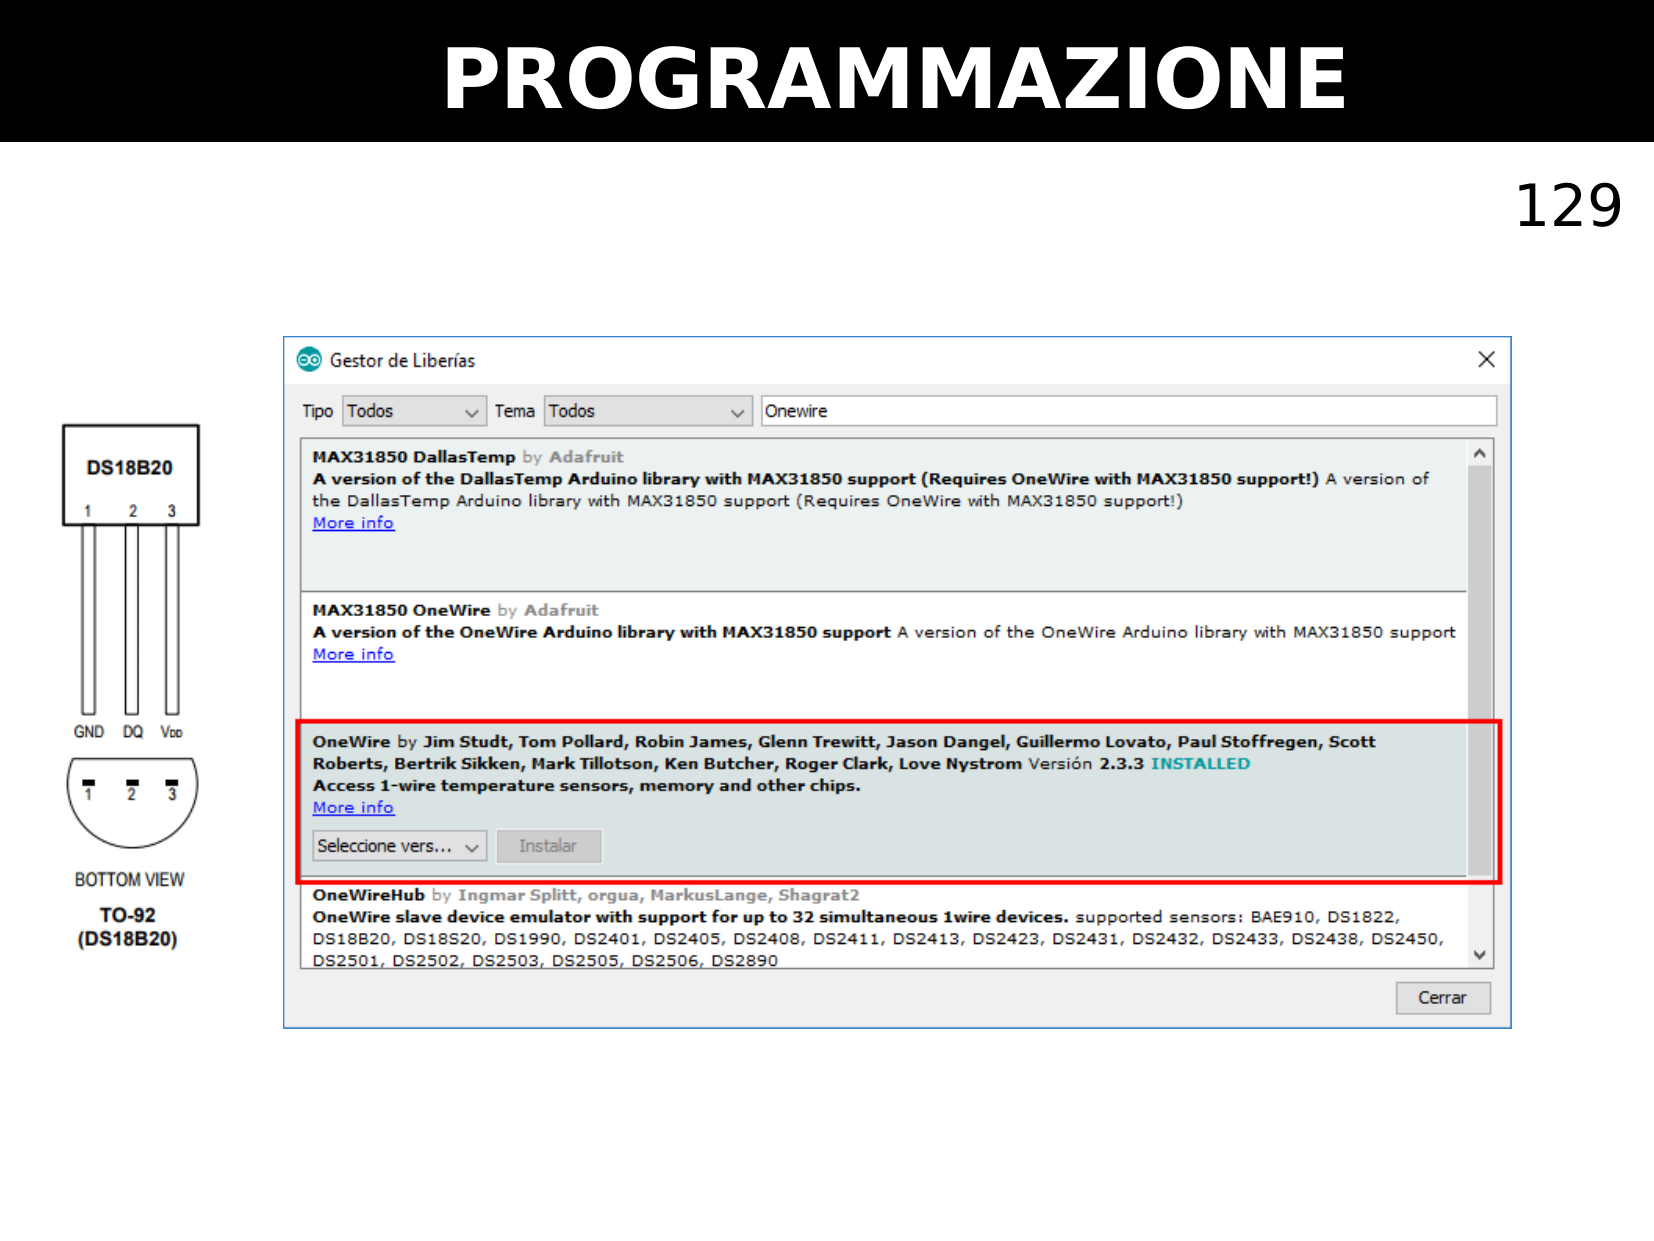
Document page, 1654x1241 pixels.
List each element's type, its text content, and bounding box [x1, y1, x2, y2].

text_box [0, 0, 1654, 142]
text_box 129 [1498, 165, 1640, 249]
picture [23, 395, 238, 963]
text_box PROGRAMMAZIONE [425, 23, 1366, 136]
picture [283, 336, 1512, 1029]
